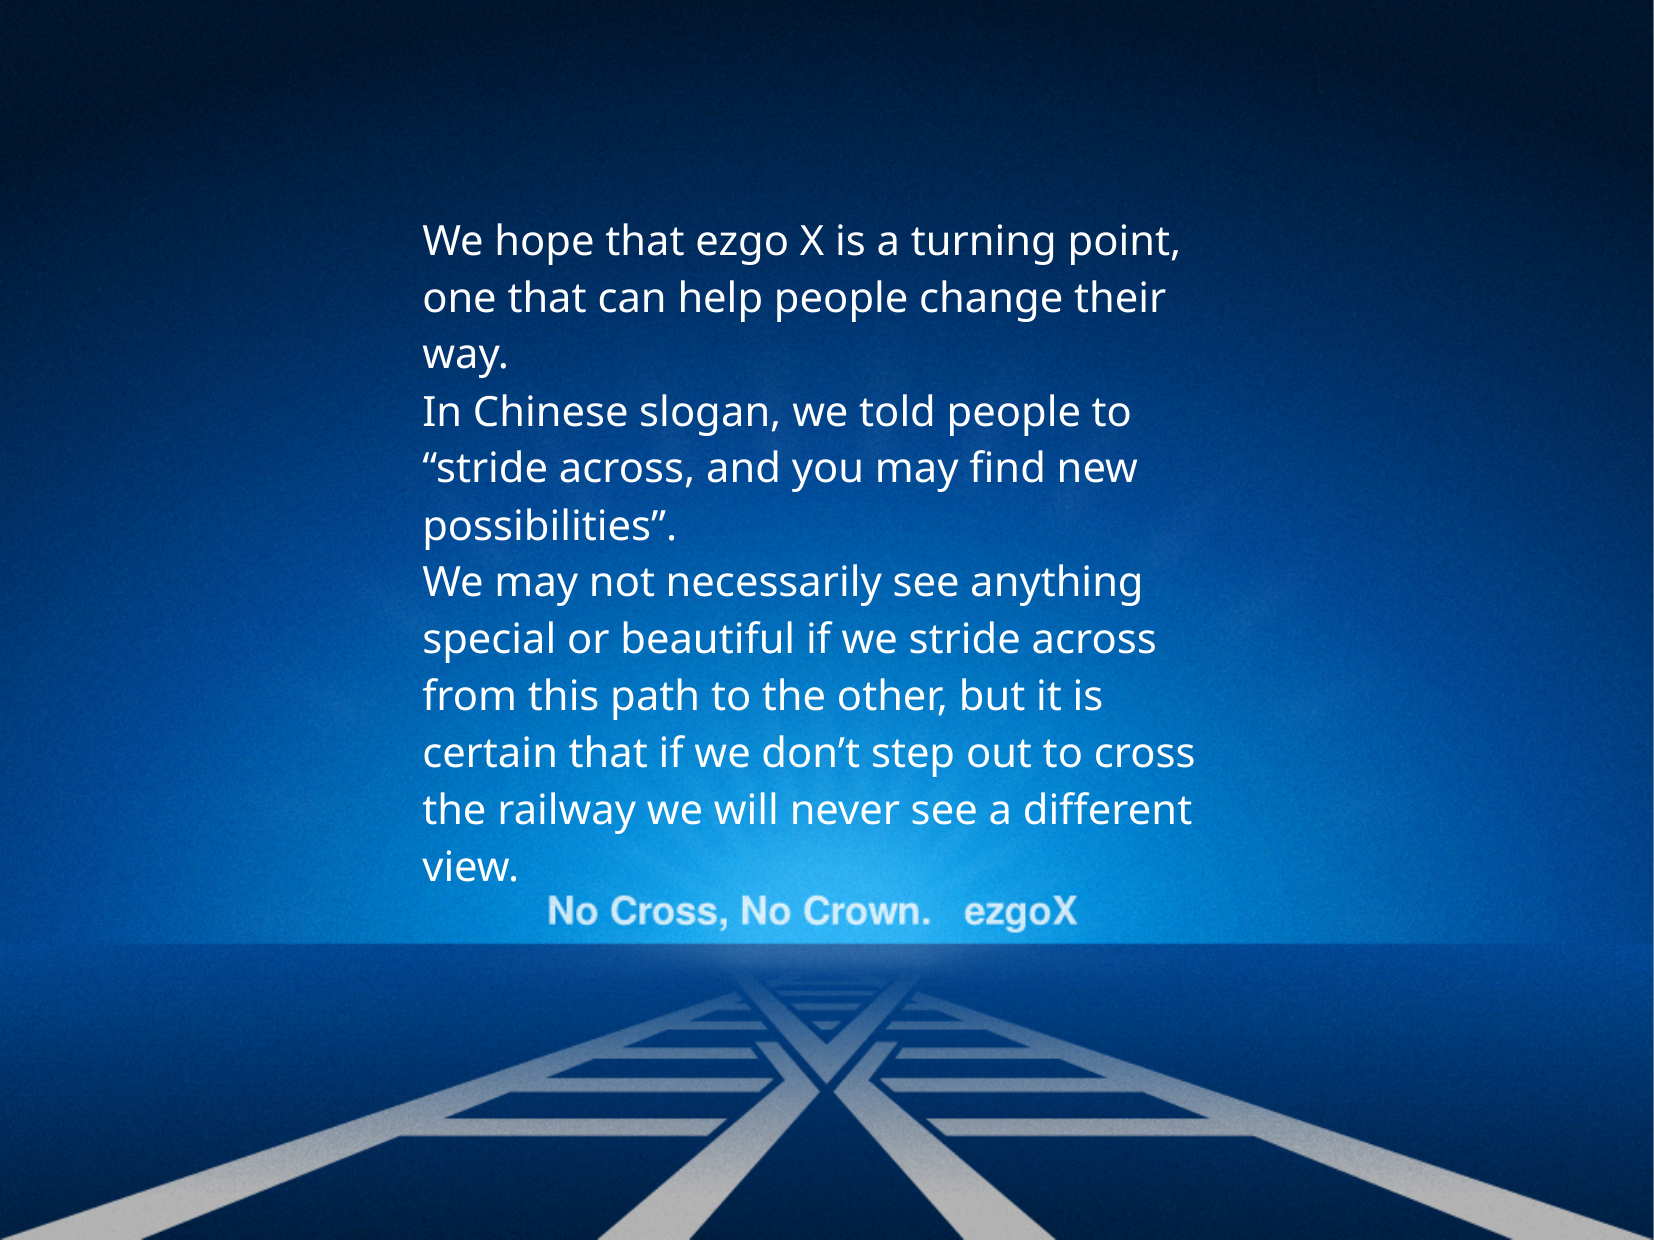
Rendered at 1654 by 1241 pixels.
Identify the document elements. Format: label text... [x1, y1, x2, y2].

picture [0, 0, 1654, 1241]
text_box We hope that ezgo X is a turning point, one that can help people change their way. In Chinese slogan, we told people to “stride across, and you may find new possibilities”. We may not necessarily see anything special or beautiful if we stride across from this path to the other, but it is certain that if we don’t step out to cross the railway we will never see a different view. [407, 202, 1235, 815]
